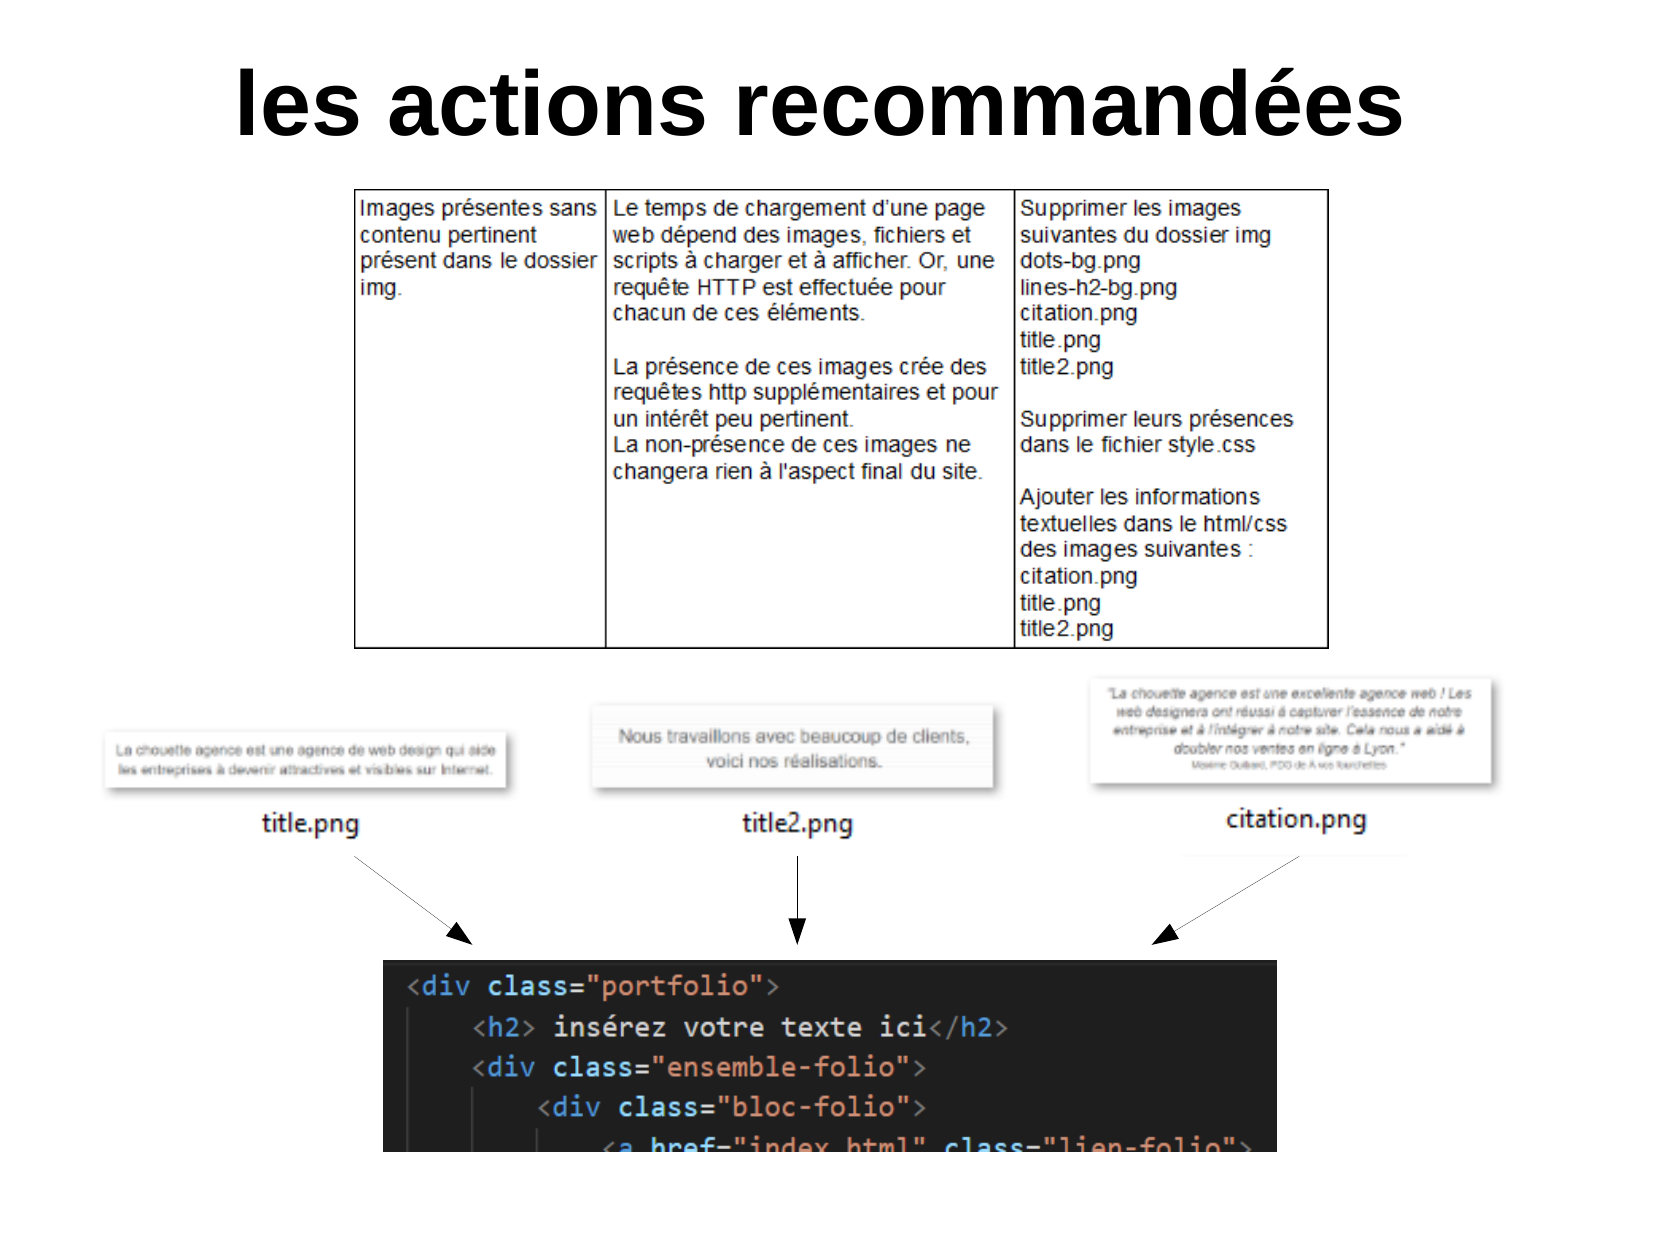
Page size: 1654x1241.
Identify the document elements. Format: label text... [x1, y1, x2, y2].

title les actions recommandées [76, 0, 1565, 208]
picture [88, 189, 1536, 857]
picture [383, 960, 1277, 1152]
